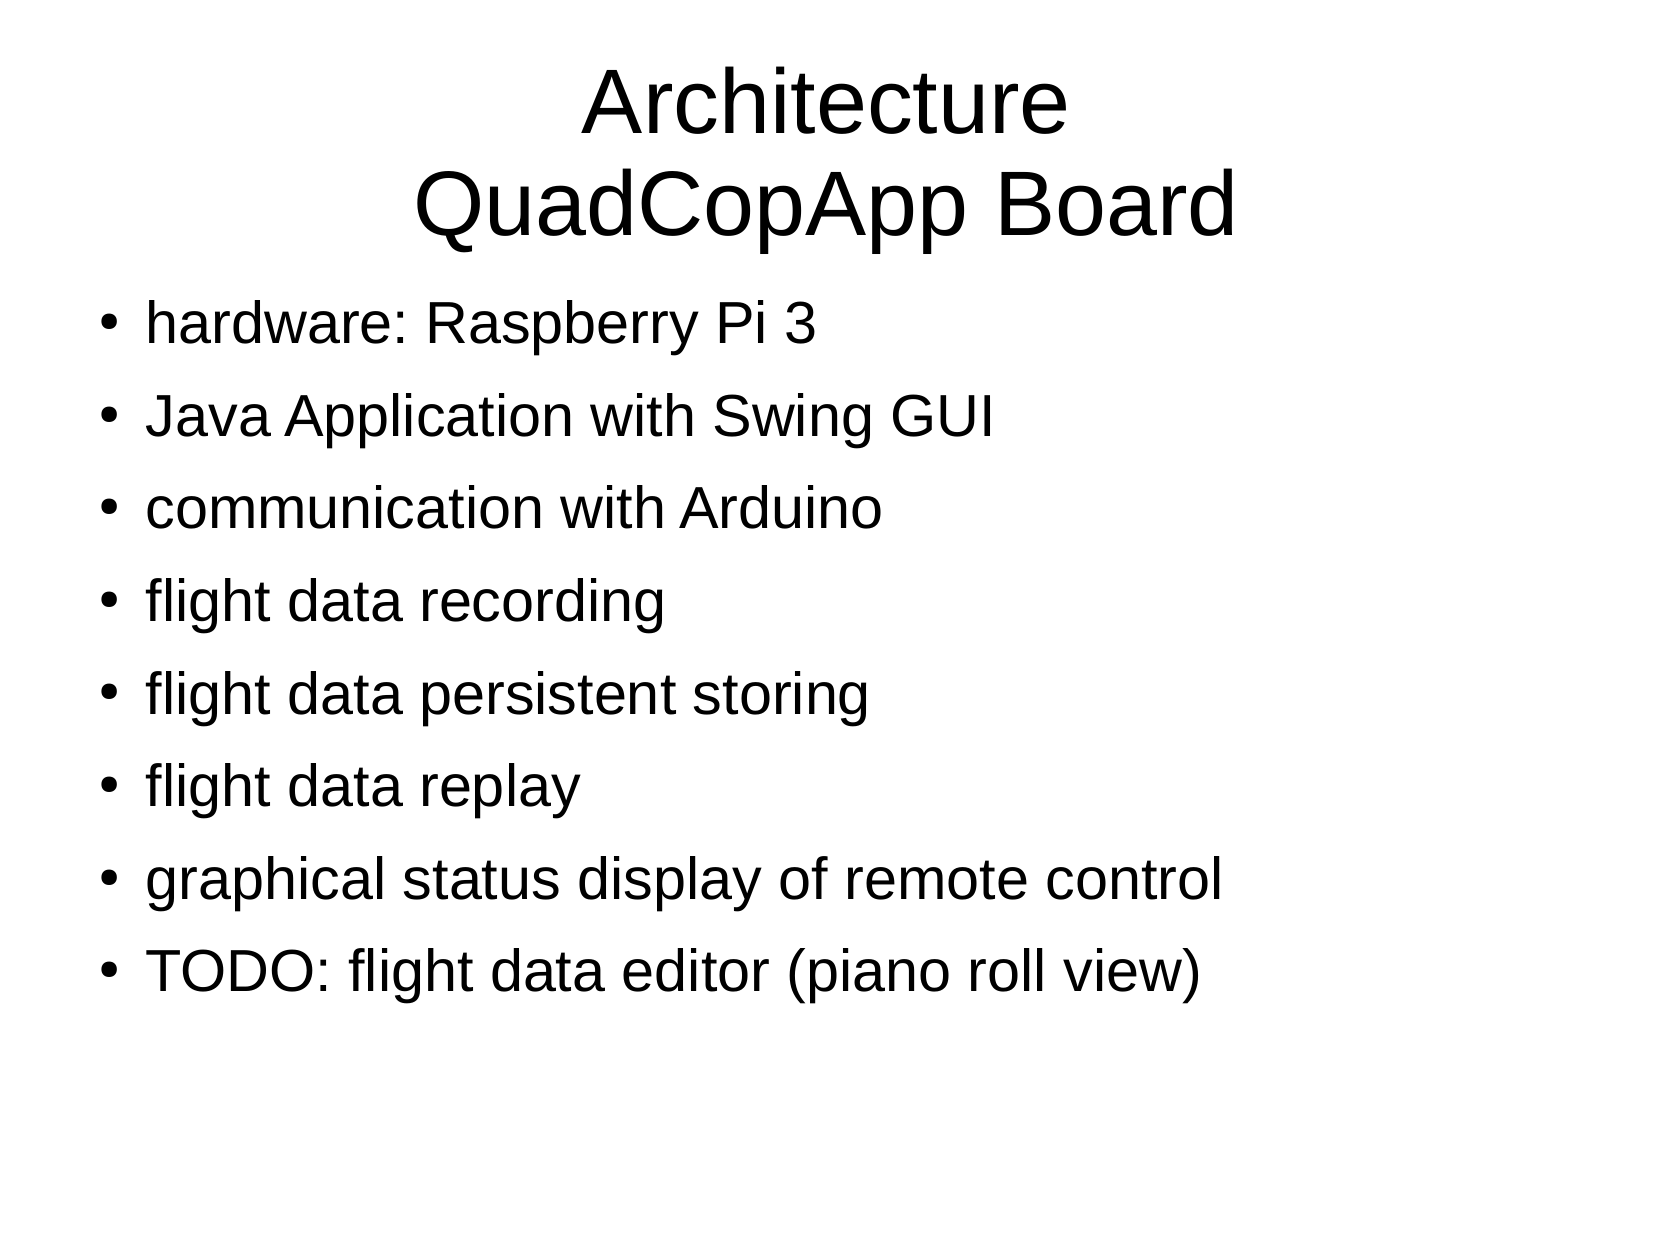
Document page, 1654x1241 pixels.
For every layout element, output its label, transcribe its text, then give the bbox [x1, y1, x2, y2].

list hardware: Raspberry Pi 3 Java Application with Swing GUI communication with Arduino flight data recording flight data persistent storing flight data replay graphical status display of remote control TODO: flight data editor (piano roll view) [82, 290, 1571, 1010]
title Architecture QuadCopApp Board [82, 49, 1571, 257]
